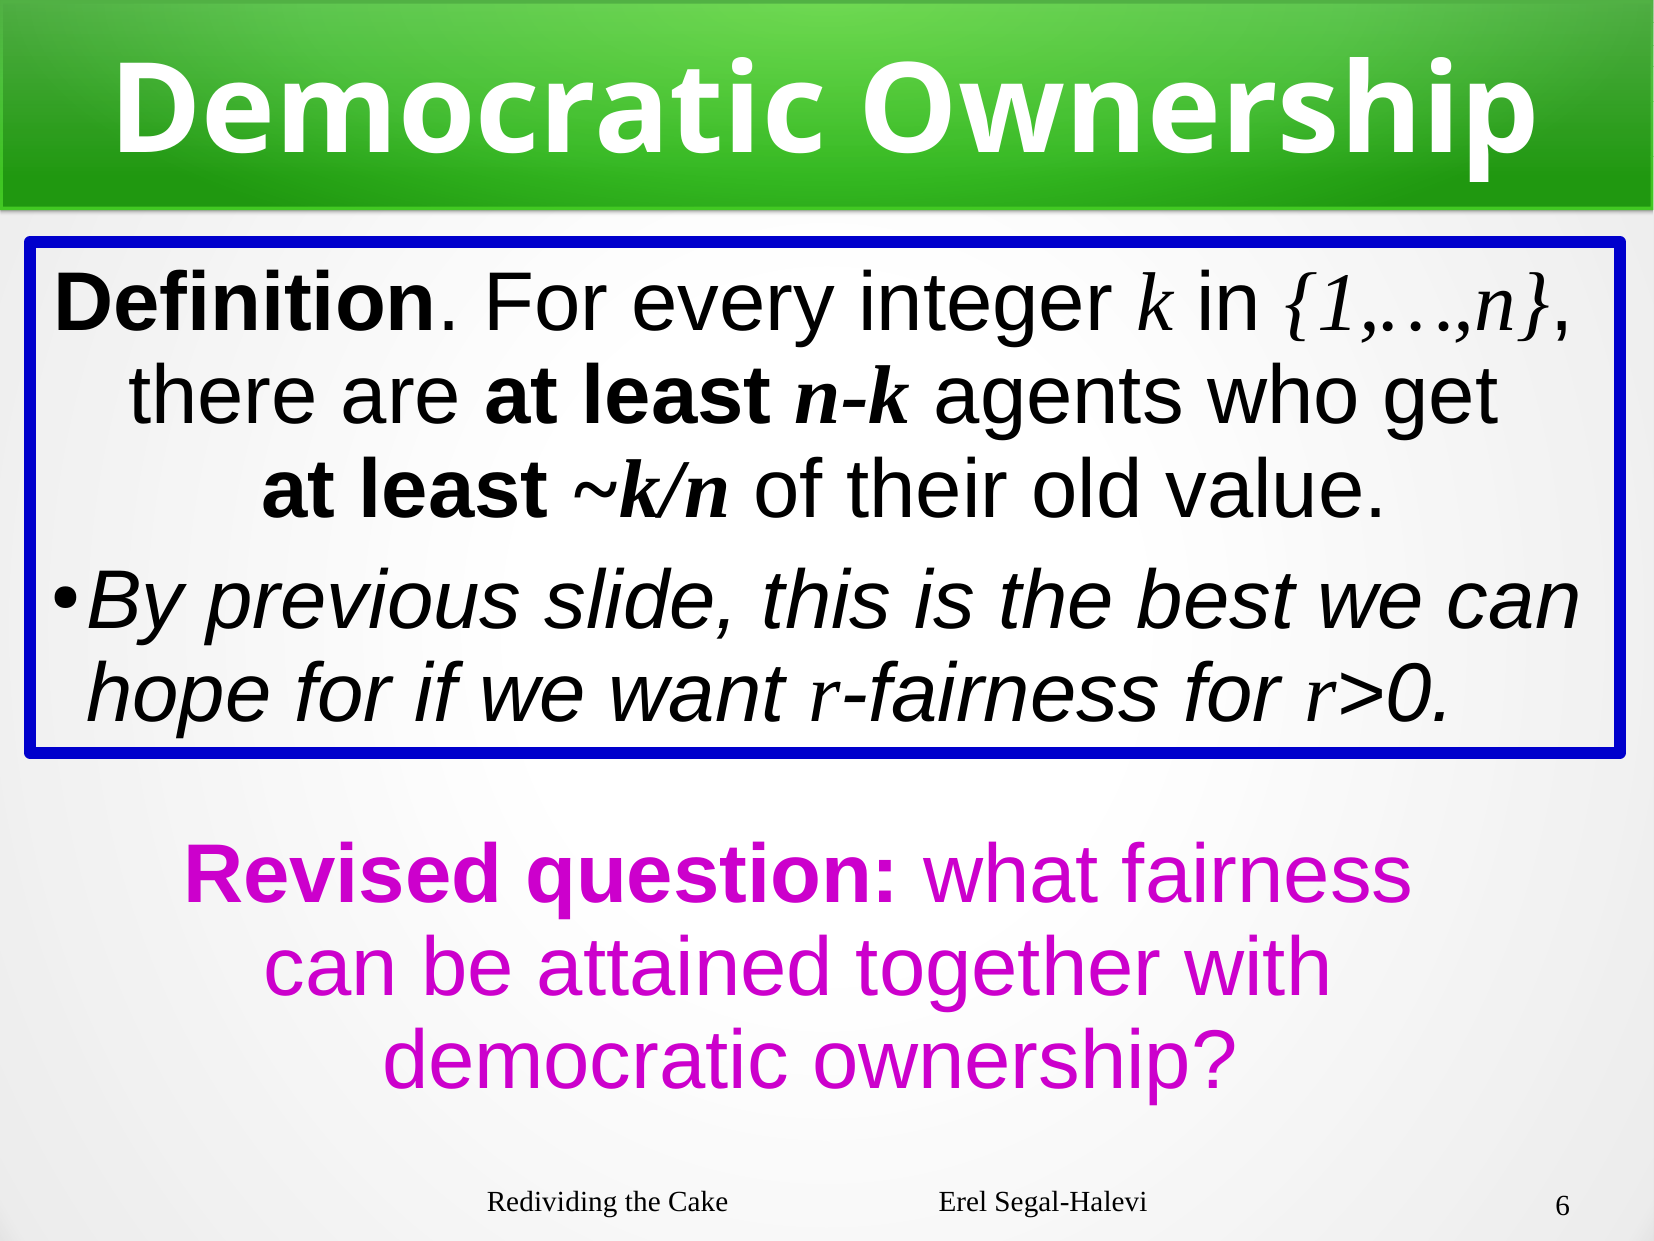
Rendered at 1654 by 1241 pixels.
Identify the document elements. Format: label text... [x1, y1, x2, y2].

text_box Definition. For every integer k in {1,…,n}, there are at least n-k agents who get at least ~k/n of their old value. By previous slide, this is the best we can hope for if we want r-fairness for r>0. [30, 242, 1621, 753]
text_box Revised question: what fairness can be attained together with democratic ownership? [0, 820, 1654, 1115]
title Democratic Ownership [15, 0, 1636, 208]
